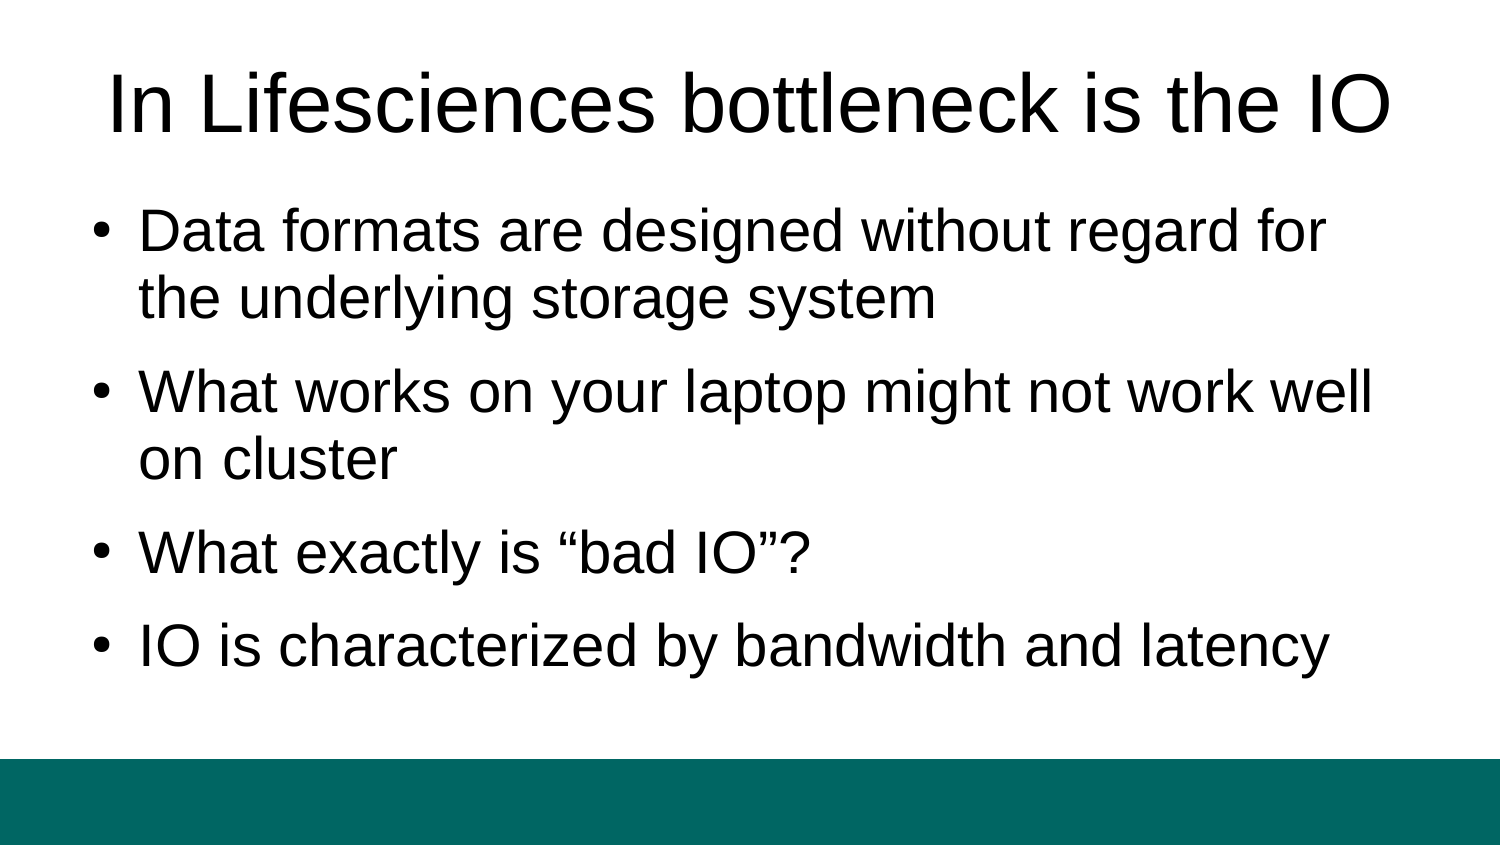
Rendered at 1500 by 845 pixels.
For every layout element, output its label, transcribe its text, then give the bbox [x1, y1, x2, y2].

title In Lifesciences bottleneck is the IO [75, 33, 1425, 175]
list Data formats are designed without regard for the underlying storage system What works on your laptop might not work well on cluster What exactly is “bad IO”? IO is characterized by bandwidth and latency [75, 197, 1425, 688]
